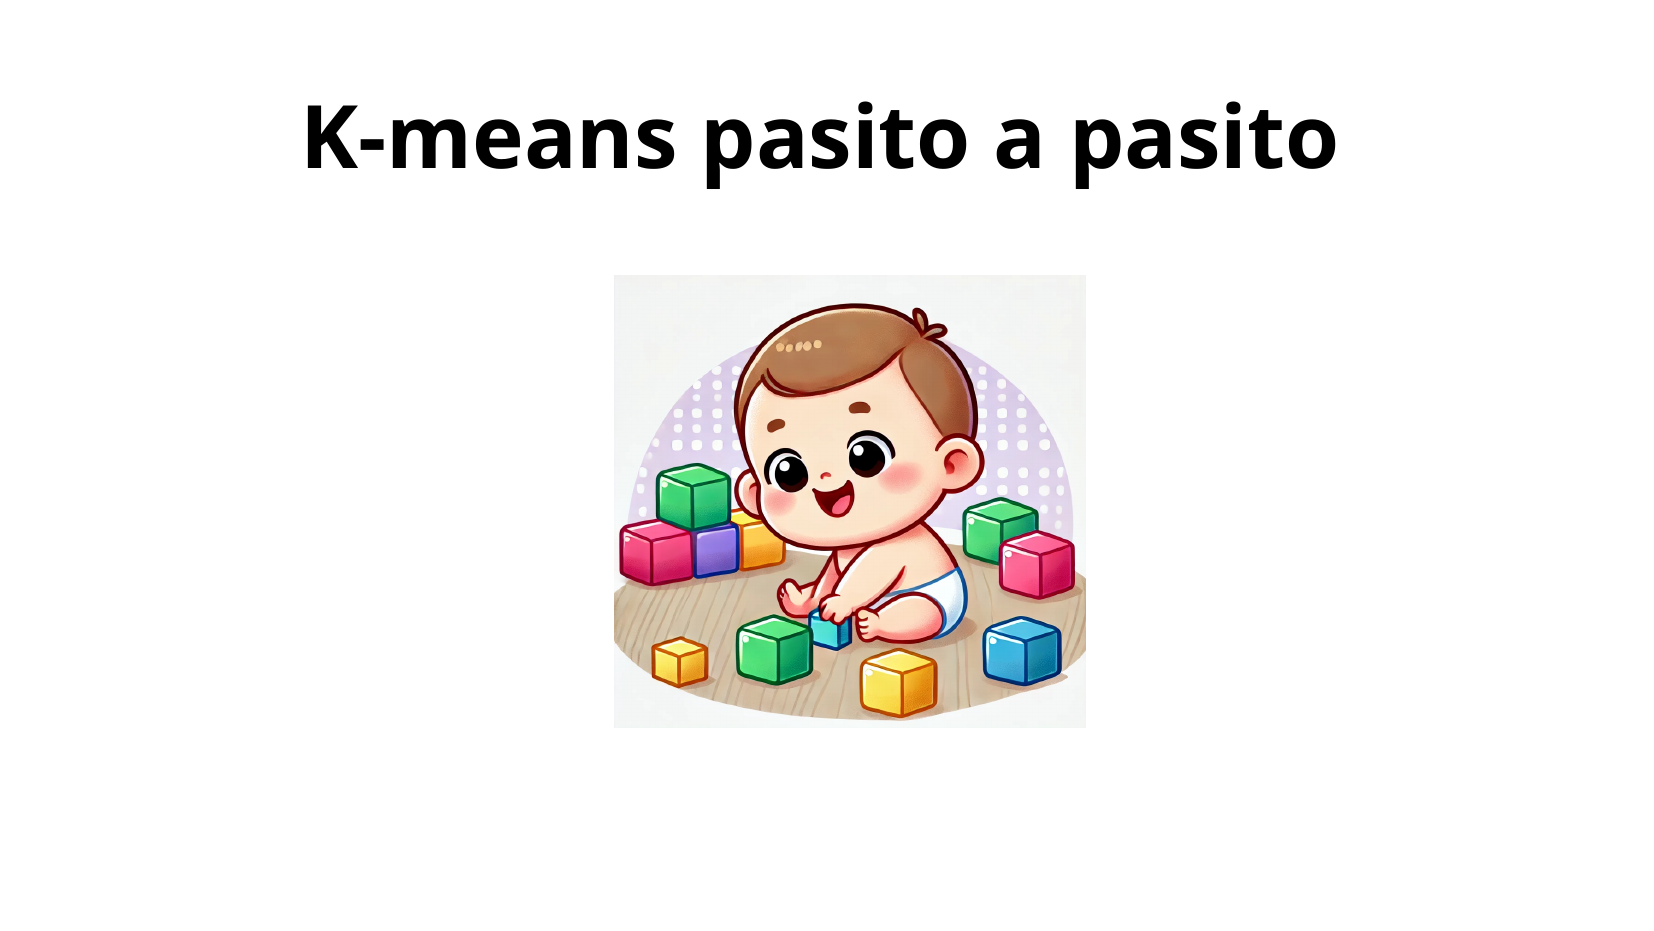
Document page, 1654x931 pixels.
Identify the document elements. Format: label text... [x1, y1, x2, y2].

text_box K-means pasito a pasito [201, 67, 1440, 268]
picture [614, 275, 1086, 728]
